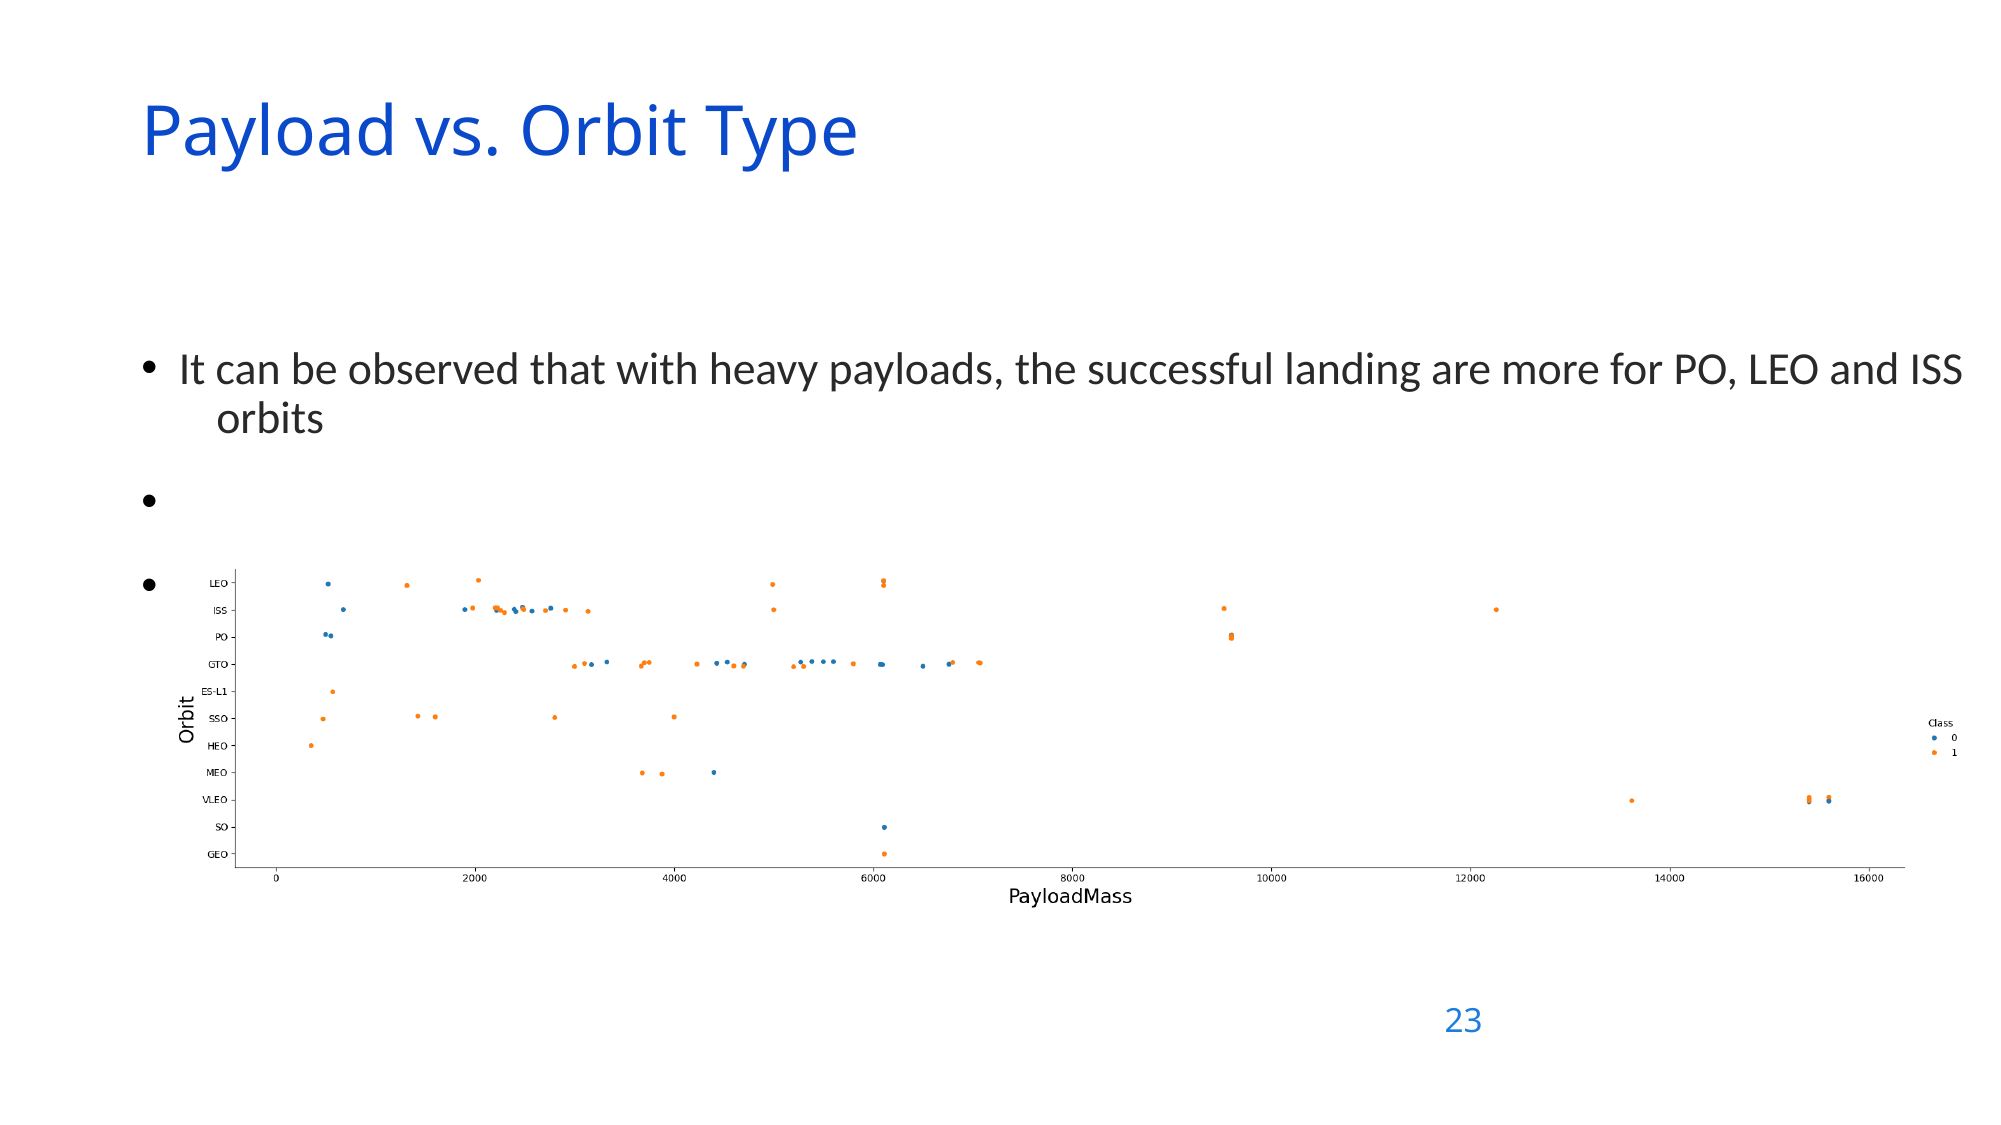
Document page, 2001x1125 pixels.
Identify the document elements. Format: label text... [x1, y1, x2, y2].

picture [170, 562, 1965, 914]
slide_number 23 [1429, 988, 1880, 1055]
text_box Payload vs. Orbit Type [126, 88, 1852, 179]
list It can be observed that with heavy payloads, the successful landing are more for PO, LEO and ISS orbits [126, 337, 1986, 963]
